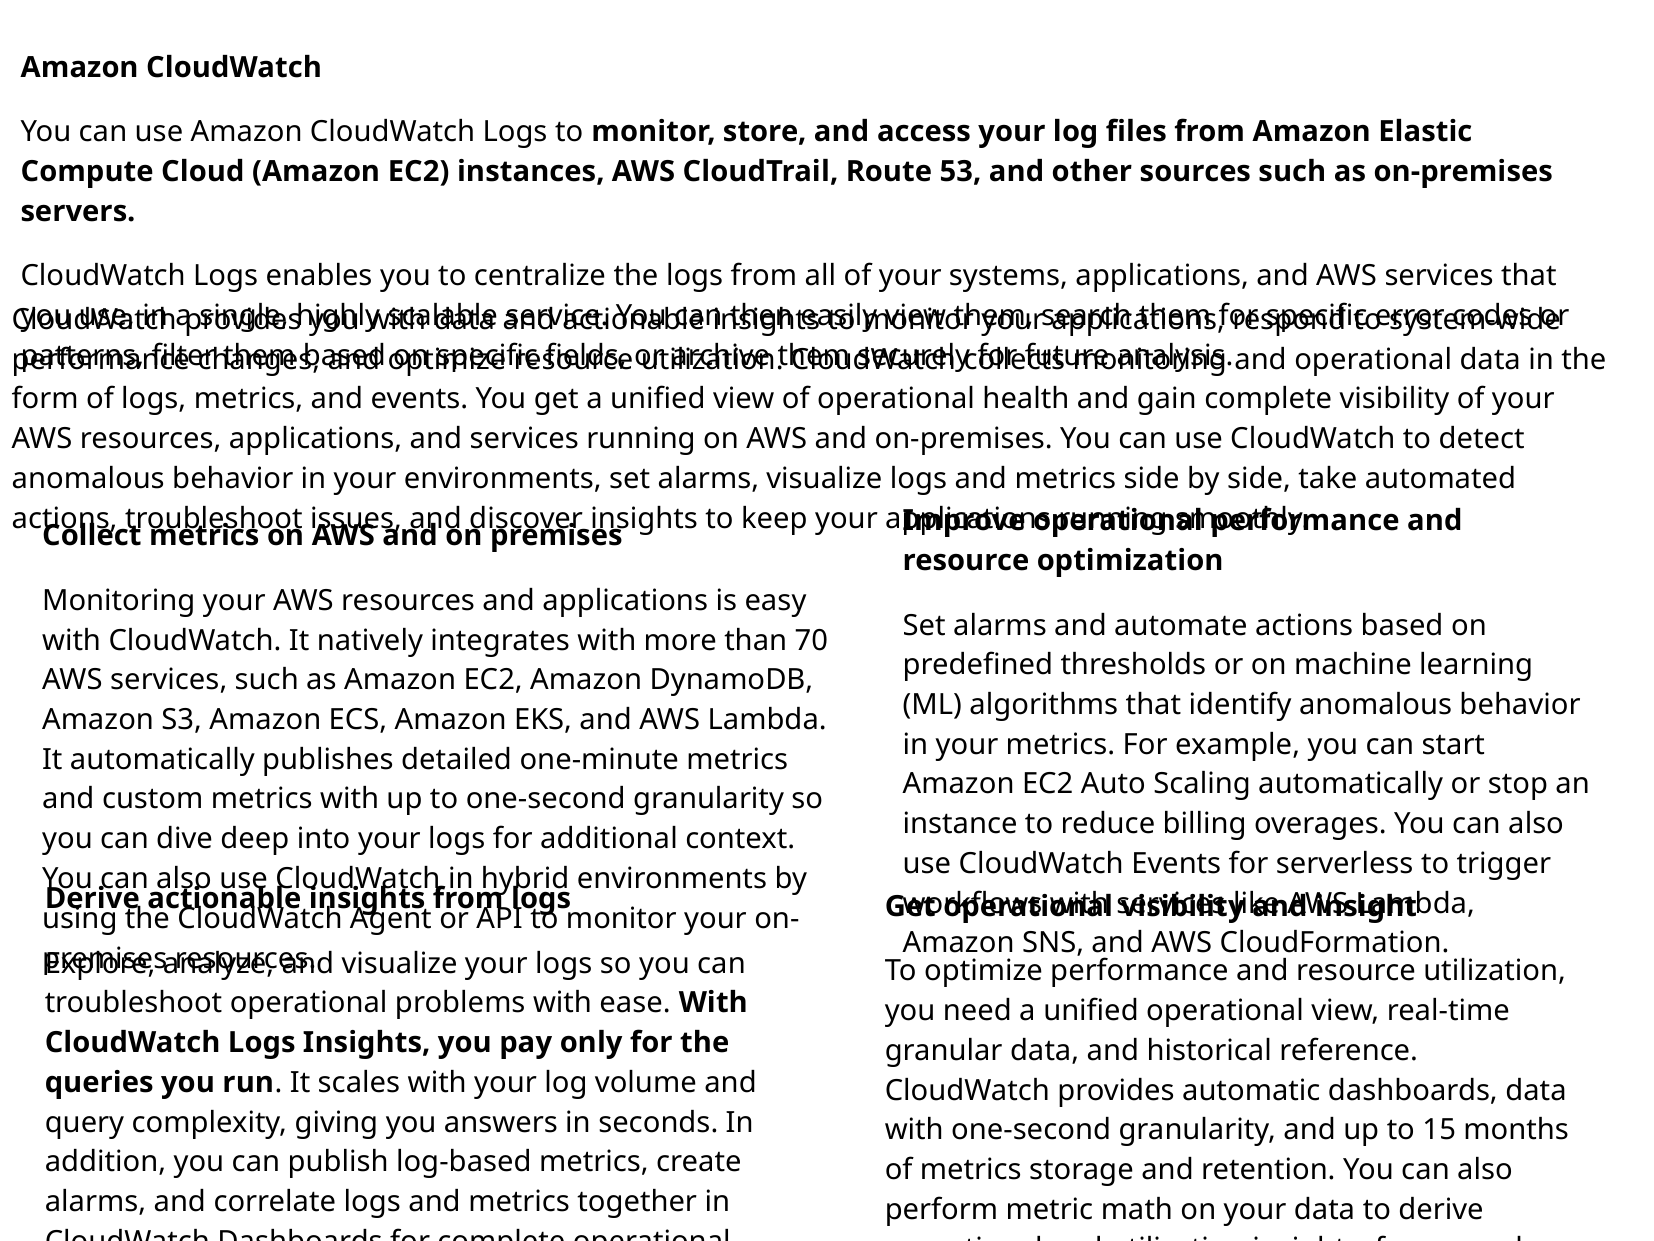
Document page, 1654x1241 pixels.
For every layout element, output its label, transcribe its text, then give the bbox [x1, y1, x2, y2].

text_box Improve operational performance and resource optimization Set alarms and automate actions based on predefined thresholds or on machine learning (ML) algorithms that identify anomalous behavior in your metrics. For example, you can start Amazon EC2 Auto Scaling automatically or stop an instance to reduce billing overages. You can also use CloudWatch Events for serverless to trigger workflows with services like AWS Lambda, Amazon SNS, and AWS CloudFormation. [888, 492, 1609, 830]
text_box CloudWatch provides you with data and actionable insights to monitor your applications, respond to system-wide performance changes, and optimize resource utilization. CloudWatch collects monitoring and operational data in the form of logs, metrics, and events. You get a unified view of operational health and gain complete visibility of your AWS resources, applications, and services running on AWS and on-premises. You can use CloudWatch to detect anomalous behavior in your environments, set alarms, visualize logs and metrics side by side, take automated actions, troubleshoot issues, and discover insights to keep your applications running smoothly. [0, 290, 1632, 485]
text_box Collect metrics on AWS and on premises Monitoring your AWS resources and applications is easy with CloudWatch. It natively integrates with more than 70 AWS services, such as Amazon EC2, Amazon DynamoDB, Amazon S3, Amazon ECS, Amazon EKS, and AWS Lambda. It automatically publishes detailed one-minute metrics and custom metrics with up to one-second granularity so you can dive deep into your logs for additional context. You can also use CloudWatch in hybrid environments by using the CloudWatch Agent or API to monitor your on-premises resources. [27, 507, 856, 846]
text_box Derive actionable insights from logs Explore, analyze, and visualize your logs so you can troubleshoot operational problems with ease. With CloudWatch Logs Insights, you pay only for the queries you run. It scales with your log volume and query complexity, giving you answers in seconds. In addition, you can publish log-based metrics, create alarms, and correlate logs and metrics together in CloudWatch Dashboards for complete operational visibility. [30, 870, 826, 1186]
text_box Get operational visibility and insight To optimize performance and resource utilization, you need a unified operational view, real-time granular data, and historical reference. CloudWatch provides automatic dashboards, data with one-second granularity, and up to 15 months of metrics storage and retention. You can also perform metric math on your data to derive operational and utilization insights; for example, you can aggregate usage across an entire fleet of EC2 instances. [870, 877, 1591, 1186]
text_box Amazon CloudWatch You can use Amazon CloudWatch Logs to monitor, store, and access your log files from Amazon Elastic Compute Cloud (Amazon EC2) instances, AWS CloudTrail, Route 53, and other sources such as on-premises servers. CloudWatch Logs enables you to centralize the logs from all of your systems, applications, and AWS services that you use, in a single, highly scalable service. You can then easily view them, search them for specific error codes or patterns, filter them based on specific fields, or archive them securely for future analysis. [5, 38, 1622, 282]
